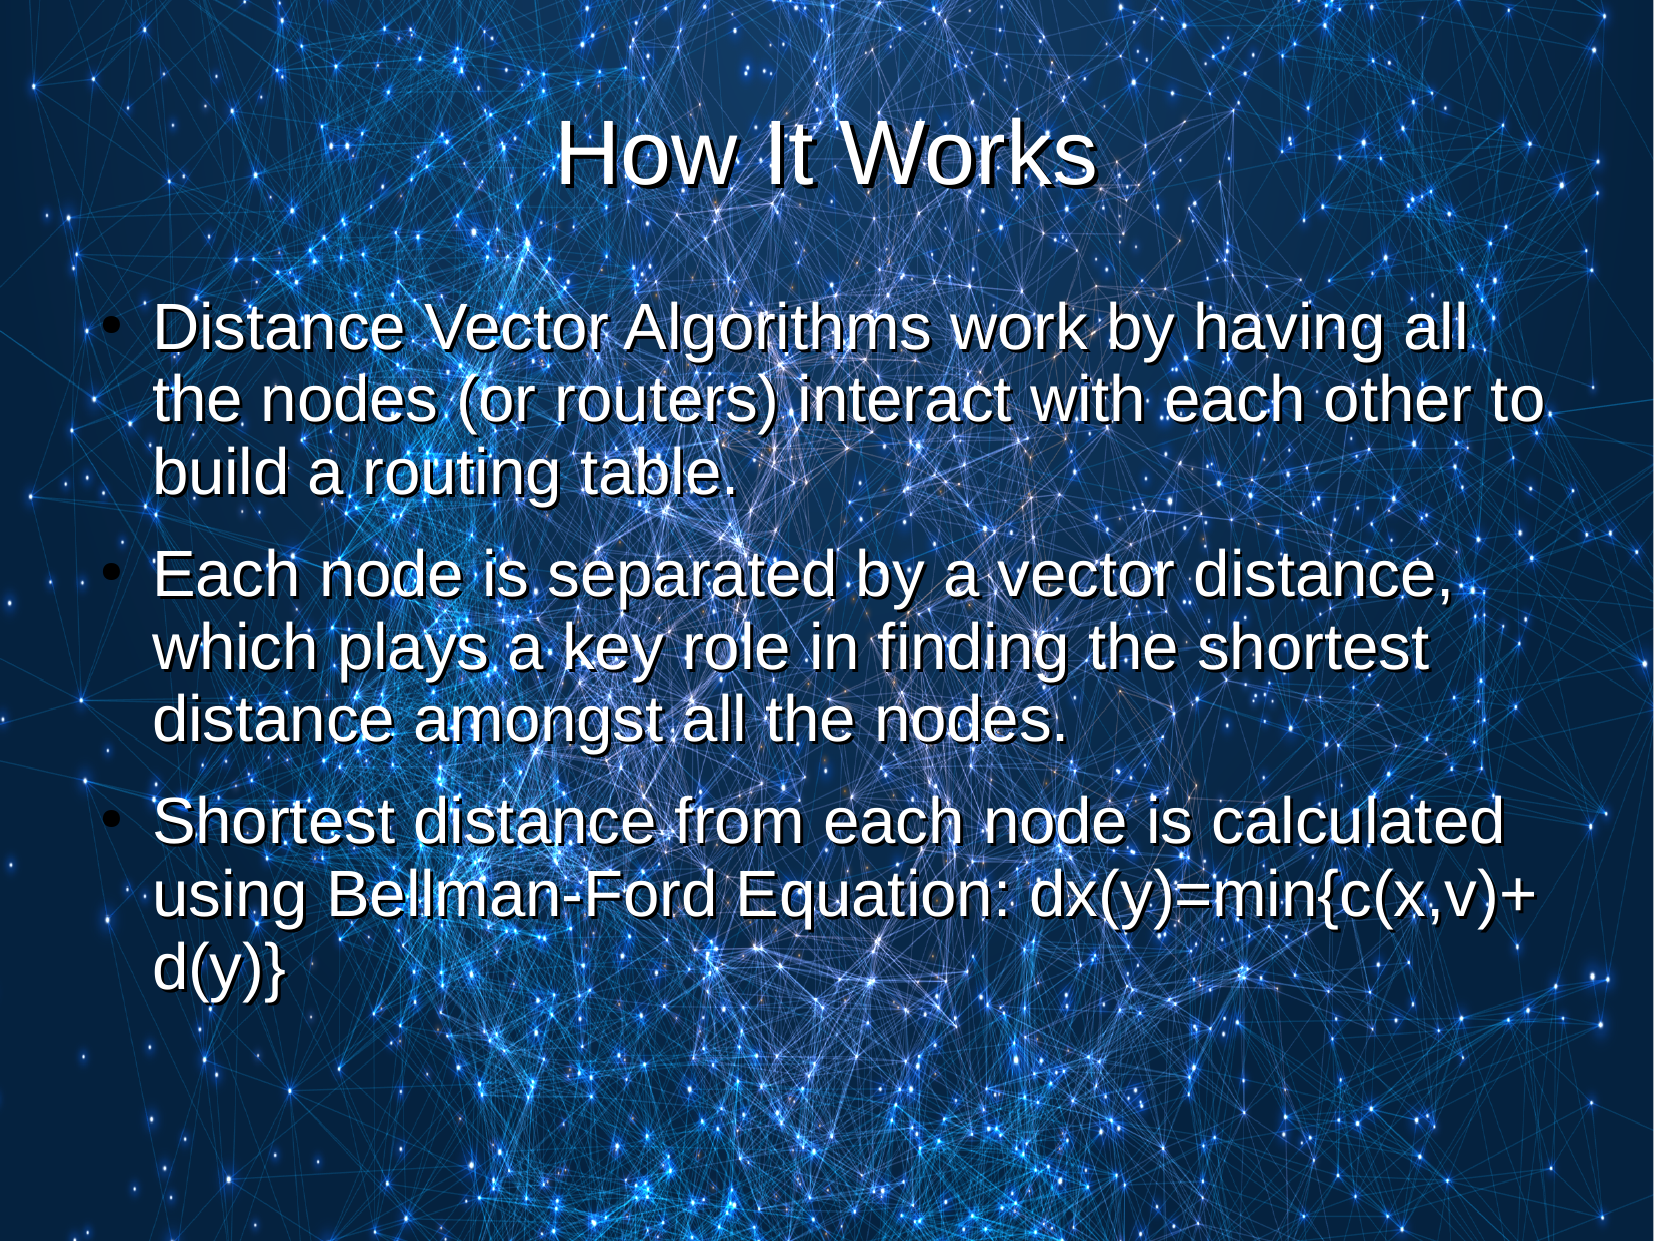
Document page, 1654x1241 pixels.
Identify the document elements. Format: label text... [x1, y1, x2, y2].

picture [0, 0, 1654, 1241]
list Distance Vector Algorithms work by having all the nodes (or routers) interact with each other to build a routing table. Each node is separated by a vector distance, which plays a key role in finding the shortest distance amongst all the nodes. Shortest distance from each node is calculated using Bellman-Ford Equation: dx(y)=min{c(x,v)+ d(y)} [82, 290, 1571, 1010]
title How It Works [82, 49, 1571, 257]
